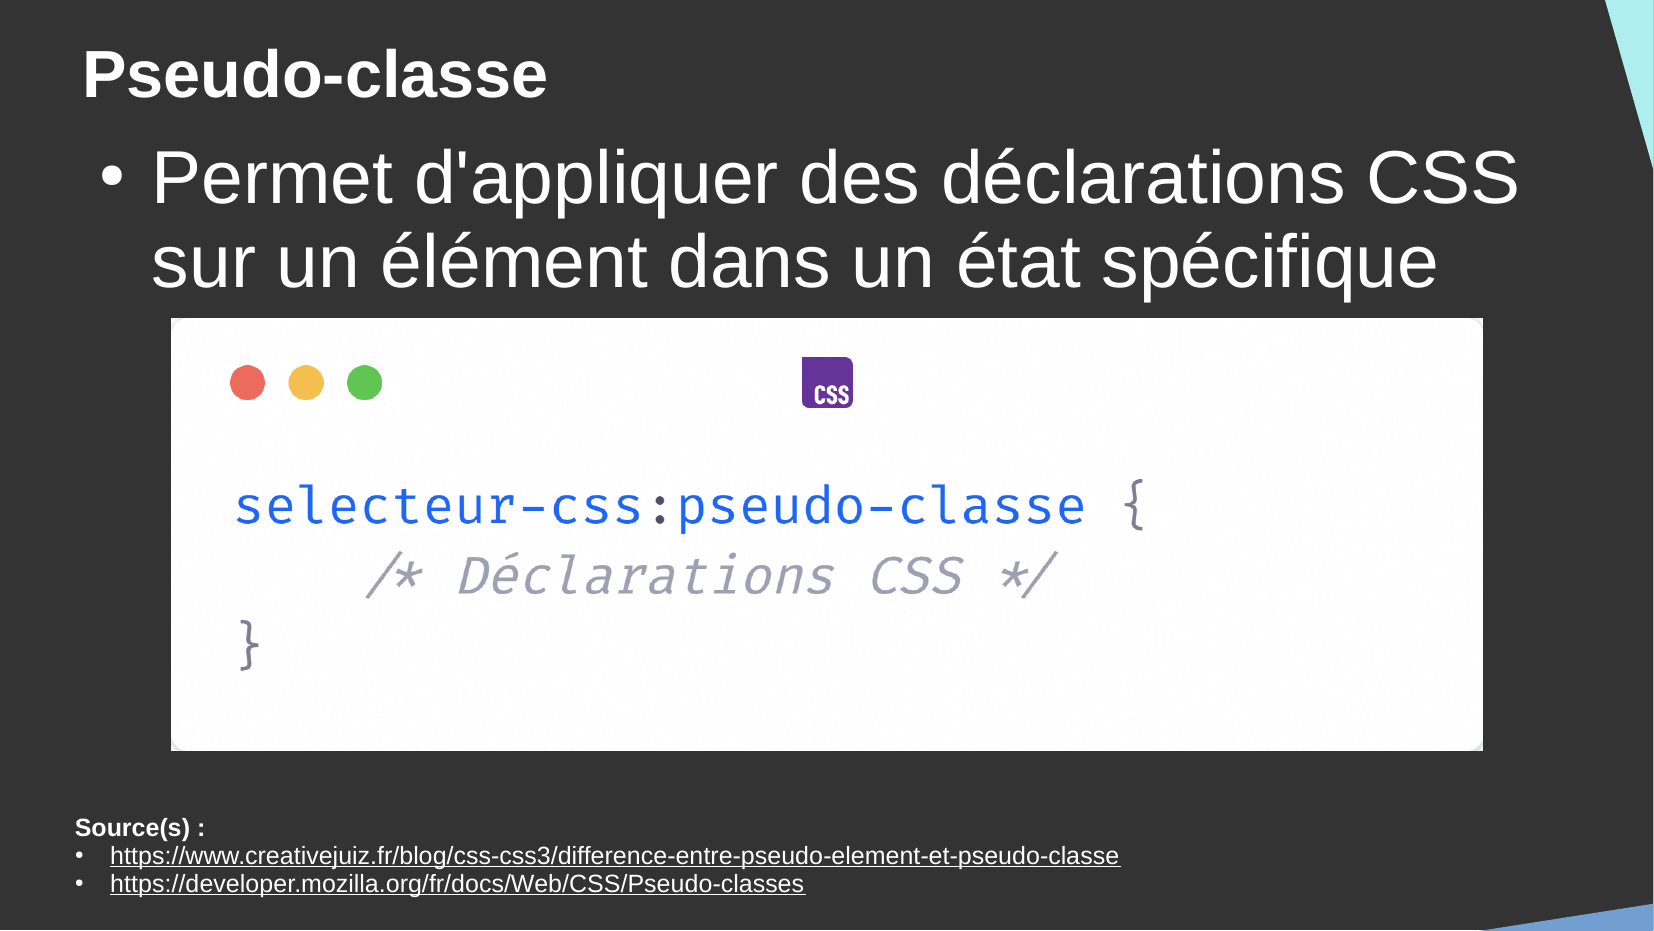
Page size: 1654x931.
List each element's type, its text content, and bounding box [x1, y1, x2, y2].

title Pseudo-classe [82, 37, 1571, 114]
picture [171, 318, 1483, 752]
list Permet d'appliquer des déclarations CSS sur un élément dans un état spécifique [80, 135, 1605, 319]
text_box Source(s) : https://www.creativejuiz.fr/blog/css-css3/difference-entre-pseudo-element-et-pseudo-classe https://developer.mozilla.org/fr/docs/Web/CSS/Pseudo-classes [60, 806, 1546, 931]
text_box [1605, 0, 1654, 172]
text_box [1546, 903, 1654, 931]
